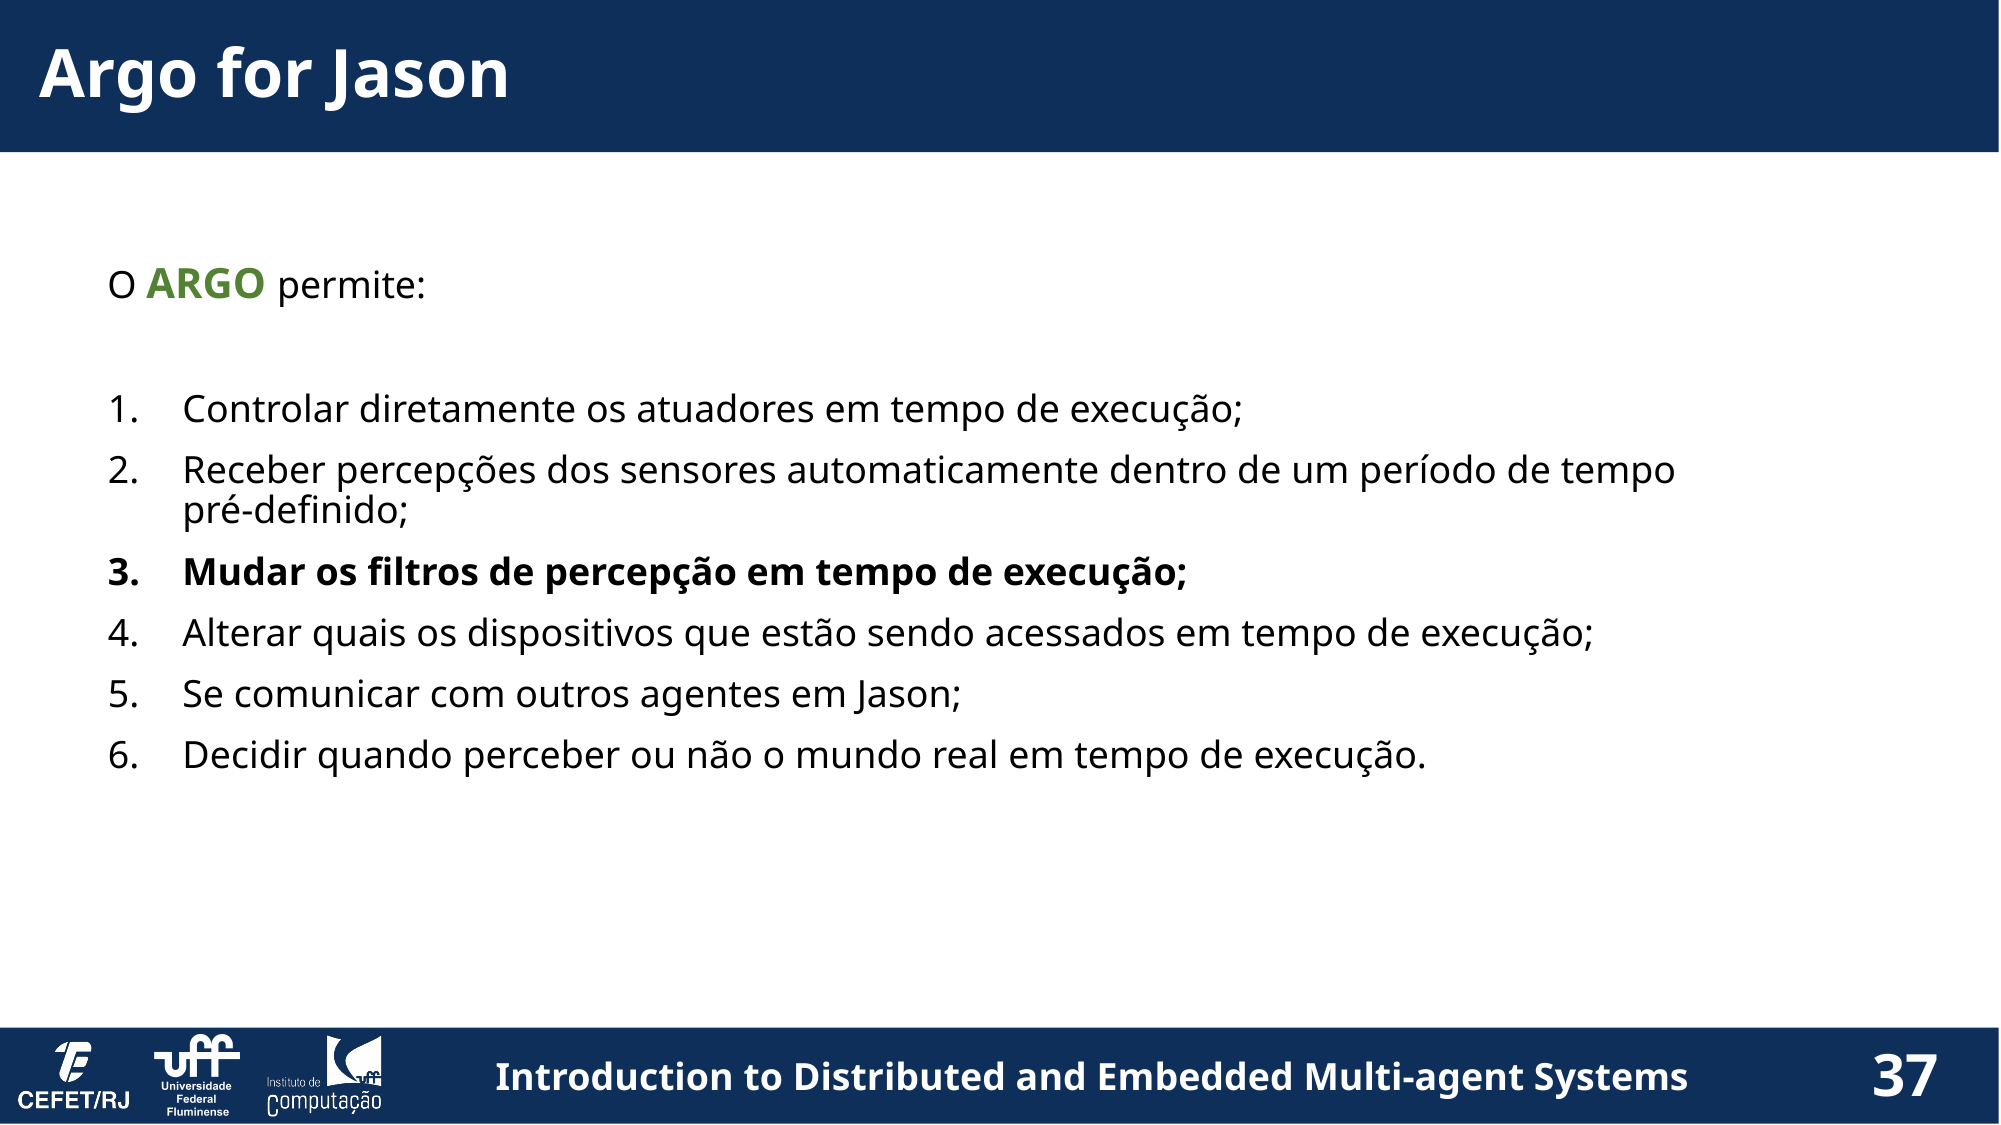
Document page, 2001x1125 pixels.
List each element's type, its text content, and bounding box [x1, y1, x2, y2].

picture [153, 1033, 241, 1121]
picture [265, 1033, 383, 1117]
text_box O ARGO permite: Controlar diretamente os atuadores em tempo de execução; Receber percepções dos sensores automaticamente dentro de um período de tempo pré-definido; Mudar os filtros de percepção em tempo de execução; Alterar quais os dispositivos que estão sendo acessados em tempo de execução; Se comunicar com outros agentes em Jason; Decidir quando perceber ou não o mundo real em tempo de execução. [92, 255, 1739, 1029]
text_box Argo for Jason [25, 23, 1999, 119]
picture [18, 1021, 129, 1125]
